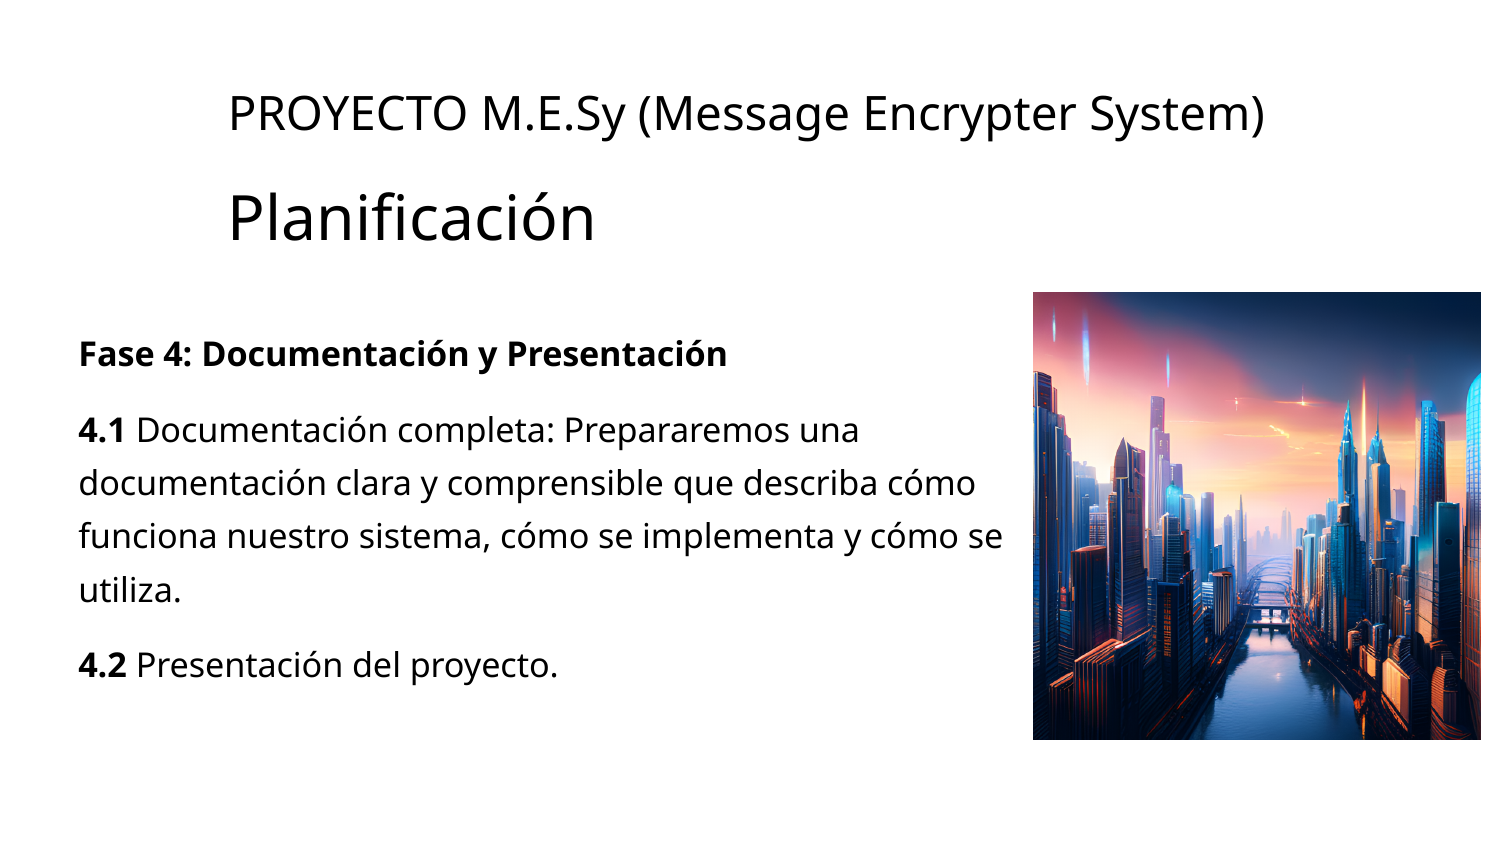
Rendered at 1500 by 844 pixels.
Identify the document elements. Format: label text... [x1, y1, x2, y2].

picture [1033, 292, 1481, 740]
list Fase 4: Documentación y Presentación 4.1 Documentación completa: Prepararemos una documentación clara y comprensible que describa cómo funciona nuestro sistema, cómo se implementa y cómo se utiliza. 4.2 Presentación del proyecto. [63, 308, 1033, 709]
title Planificación [212, 158, 1368, 309]
title PROYECTO M.E.Sy (Message Encrypter System) [212, 64, 1368, 158]
